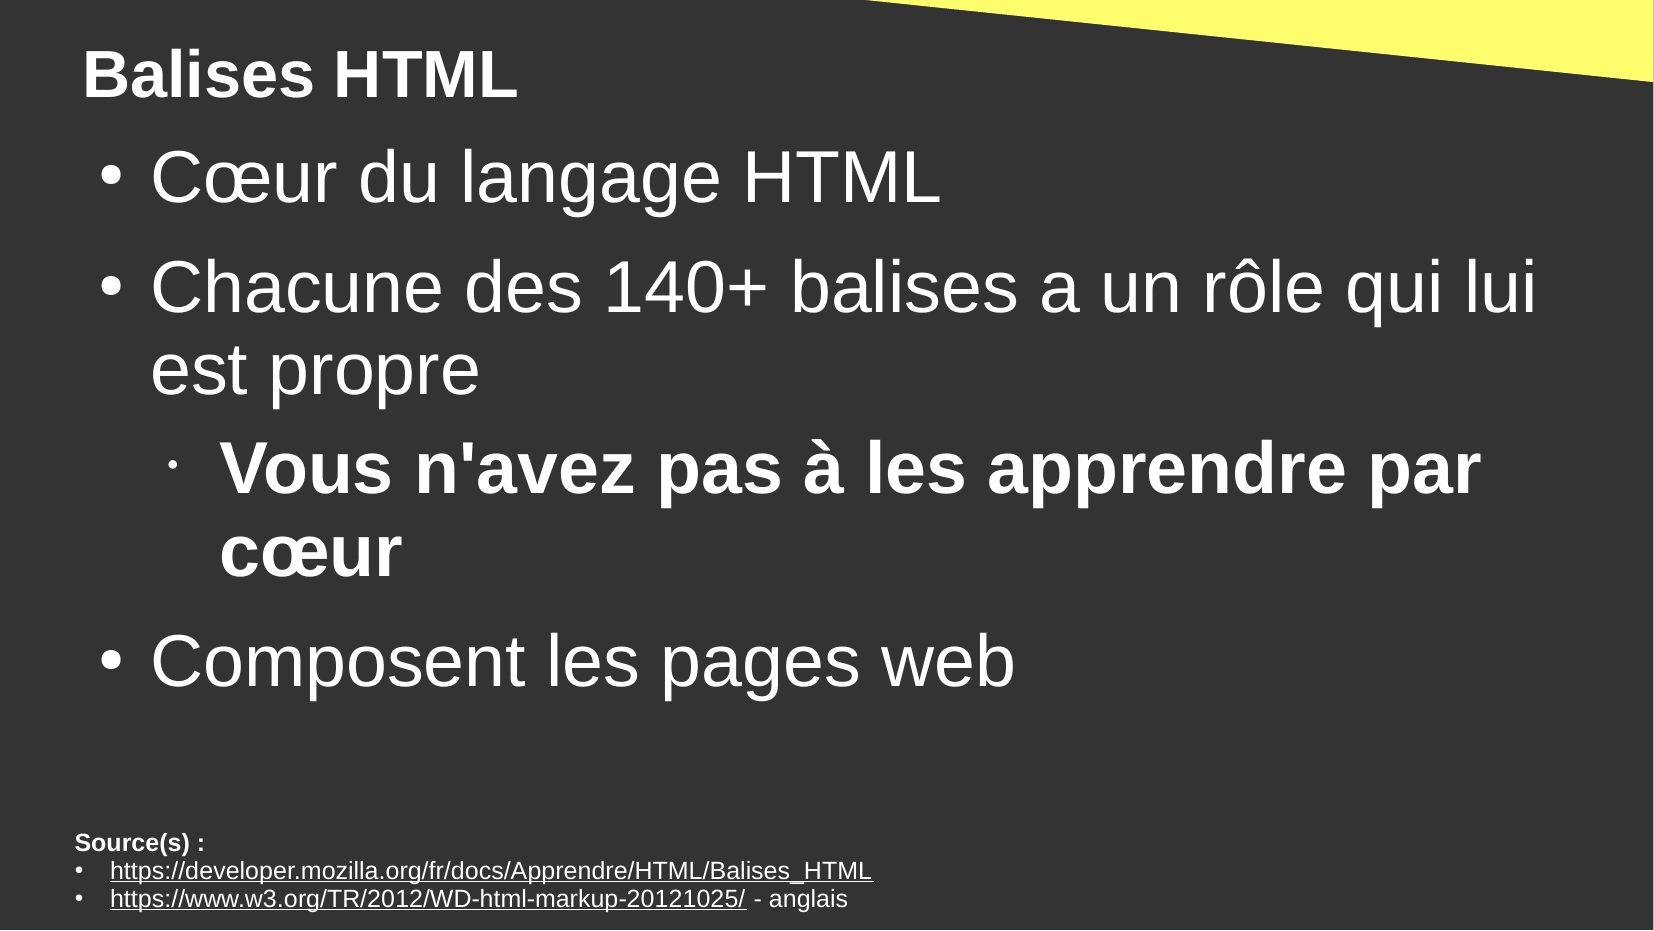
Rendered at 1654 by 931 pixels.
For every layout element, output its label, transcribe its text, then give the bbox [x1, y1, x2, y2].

text_box [865, 0, 1654, 83]
title Balises HTML [82, 36, 1571, 114]
text_box Source(s) : https://developer.mozilla.org/fr/docs/Apprendre/HTML/Balises_HTML https://www.w3.org/TR/2012/WD-html-markup-20121025/ - anglais [59, 821, 1545, 920]
list Cœur du langage HTML Chacune des 140+ balises a un rôle qui lui est propre Vous n'avez pas à les apprendre par cœur Composent les pages web [80, 135, 1620, 709]
